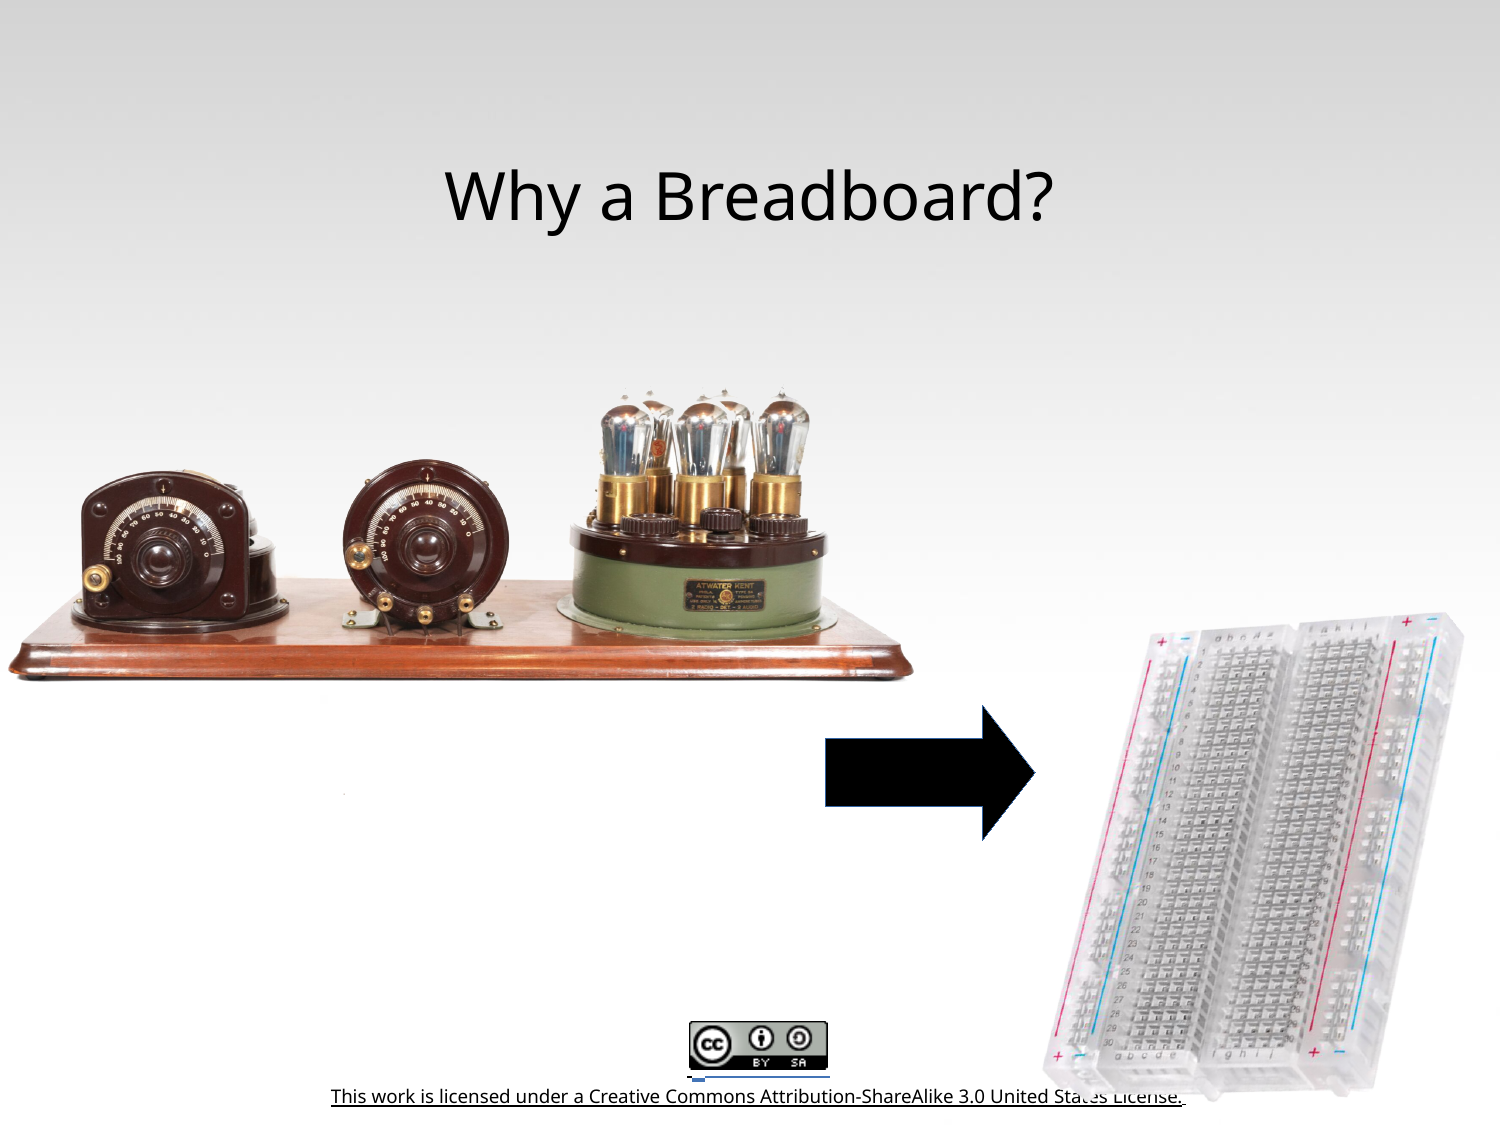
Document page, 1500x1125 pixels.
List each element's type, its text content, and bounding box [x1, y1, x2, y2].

text_box [825, 705, 1036, 841]
title Why a Breadboard? [112, 99, 1388, 288]
picture [0, 0, 1500, 1125]
